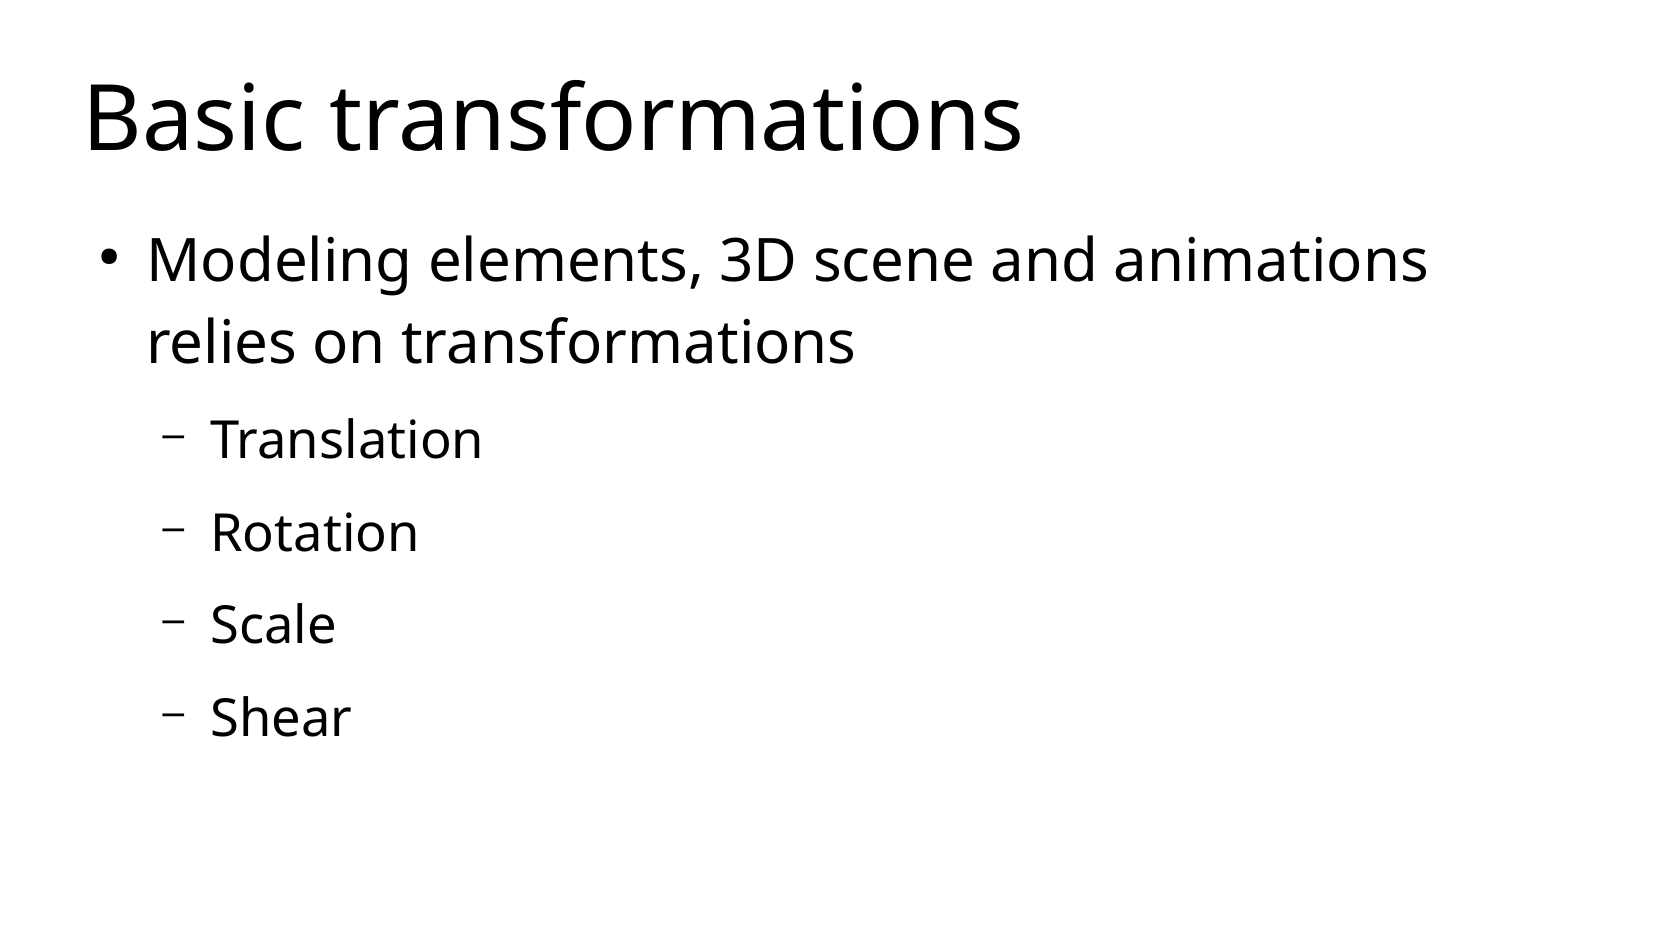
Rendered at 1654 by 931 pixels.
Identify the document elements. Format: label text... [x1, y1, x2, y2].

list Modeling elements, 3D scene and animations relies on transformations Translation Rotation Scale Shear [82, 217, 1571, 758]
title Basic transformations [82, 0, 1571, 217]
